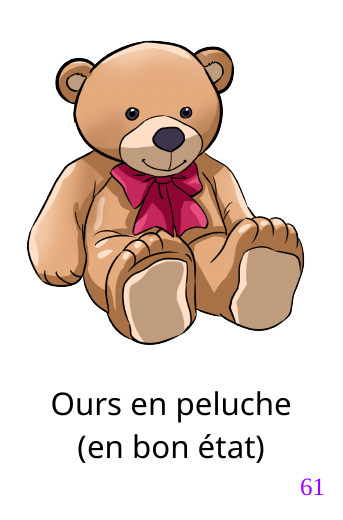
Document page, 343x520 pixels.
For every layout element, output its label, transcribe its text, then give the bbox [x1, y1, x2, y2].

picture [0, 26, 342, 370]
text_box Ours en peluche (en bon état) [0, 374, 343, 494]
